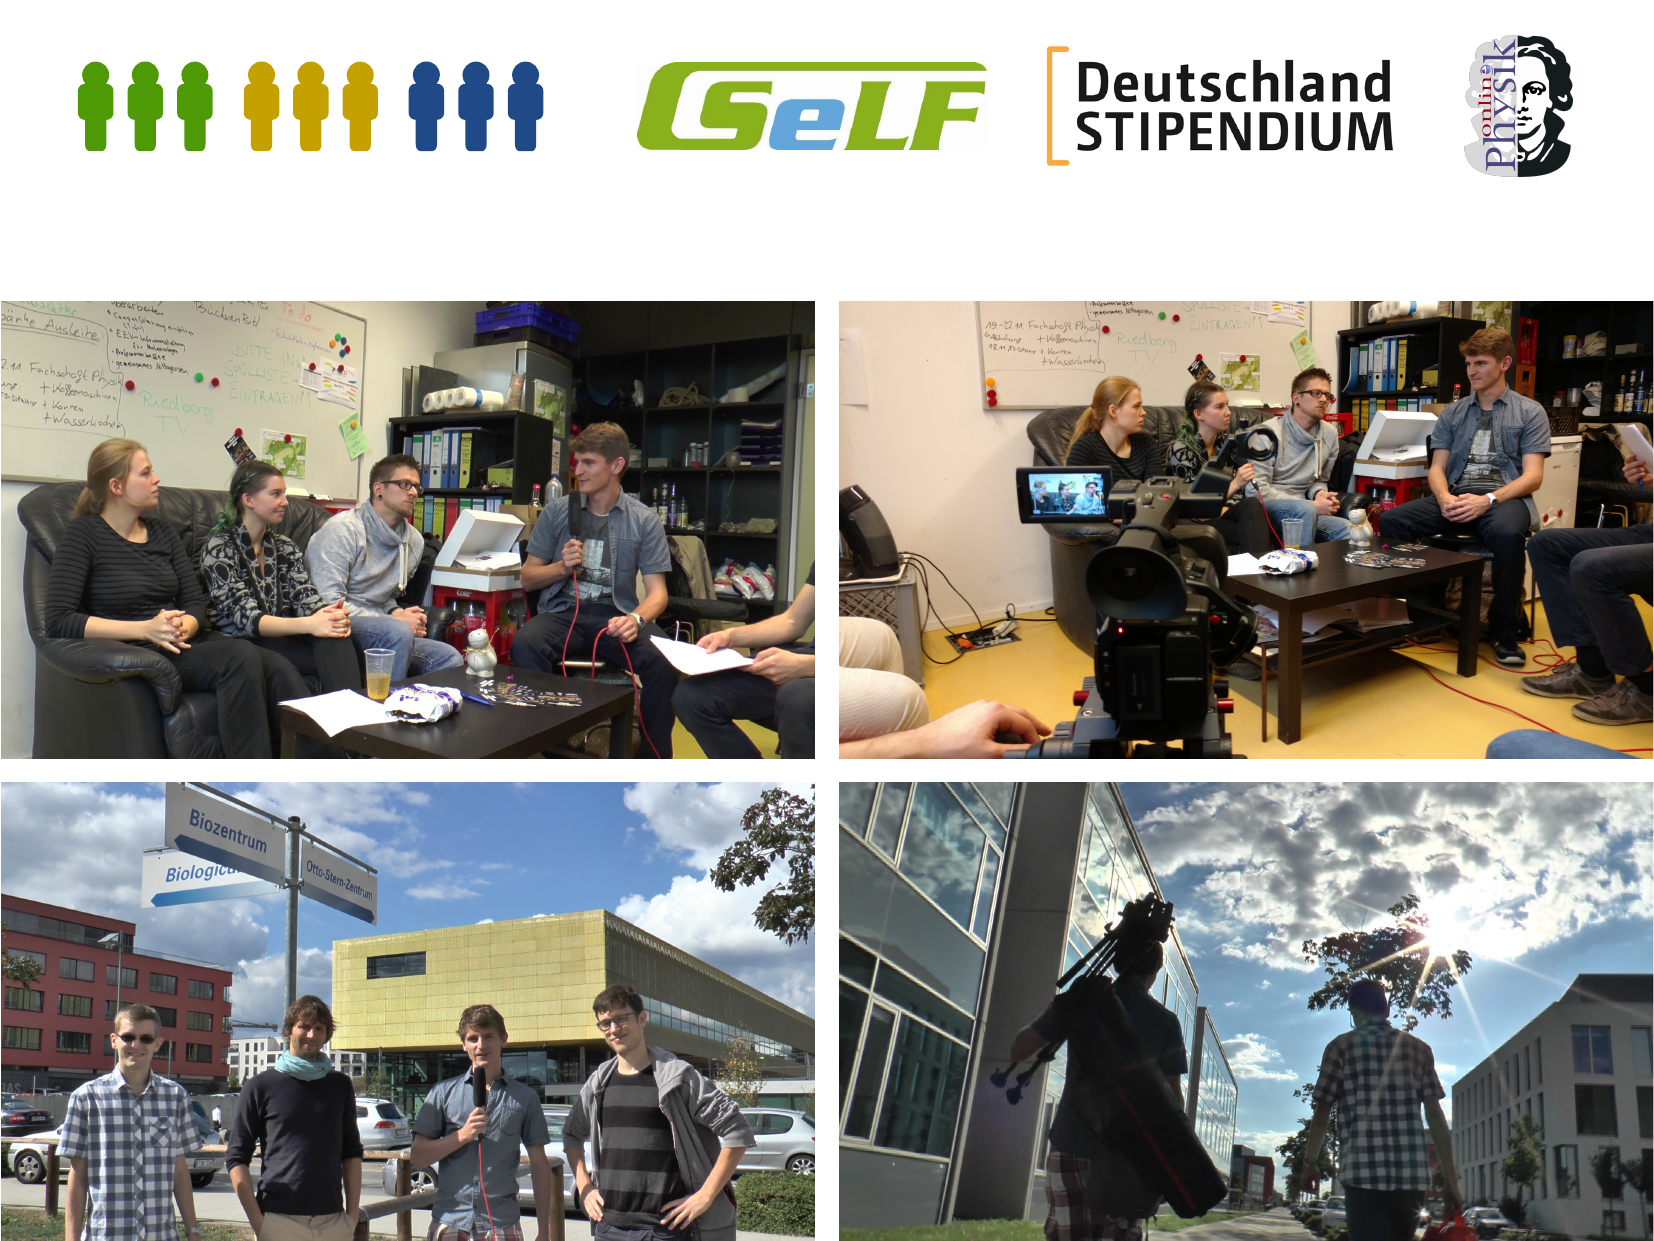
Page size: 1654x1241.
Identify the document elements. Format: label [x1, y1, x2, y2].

text_box [293, 61, 329, 152]
picture [637, 62, 987, 150]
text_box [458, 61, 494, 152]
text_box [243, 61, 280, 152]
text_box [127, 61, 163, 152]
text_box [77, 61, 114, 152]
picture [839, 782, 1654, 1241]
text_box [408, 61, 445, 152]
picture [1464, 35, 1573, 177]
text_box [342, 61, 378, 152]
picture [1039, 38, 1404, 174]
picture [1, 301, 815, 759]
text_box [507, 61, 544, 152]
picture [839, 301, 1654, 759]
picture [1, 782, 815, 1241]
text_box [177, 61, 213, 152]
